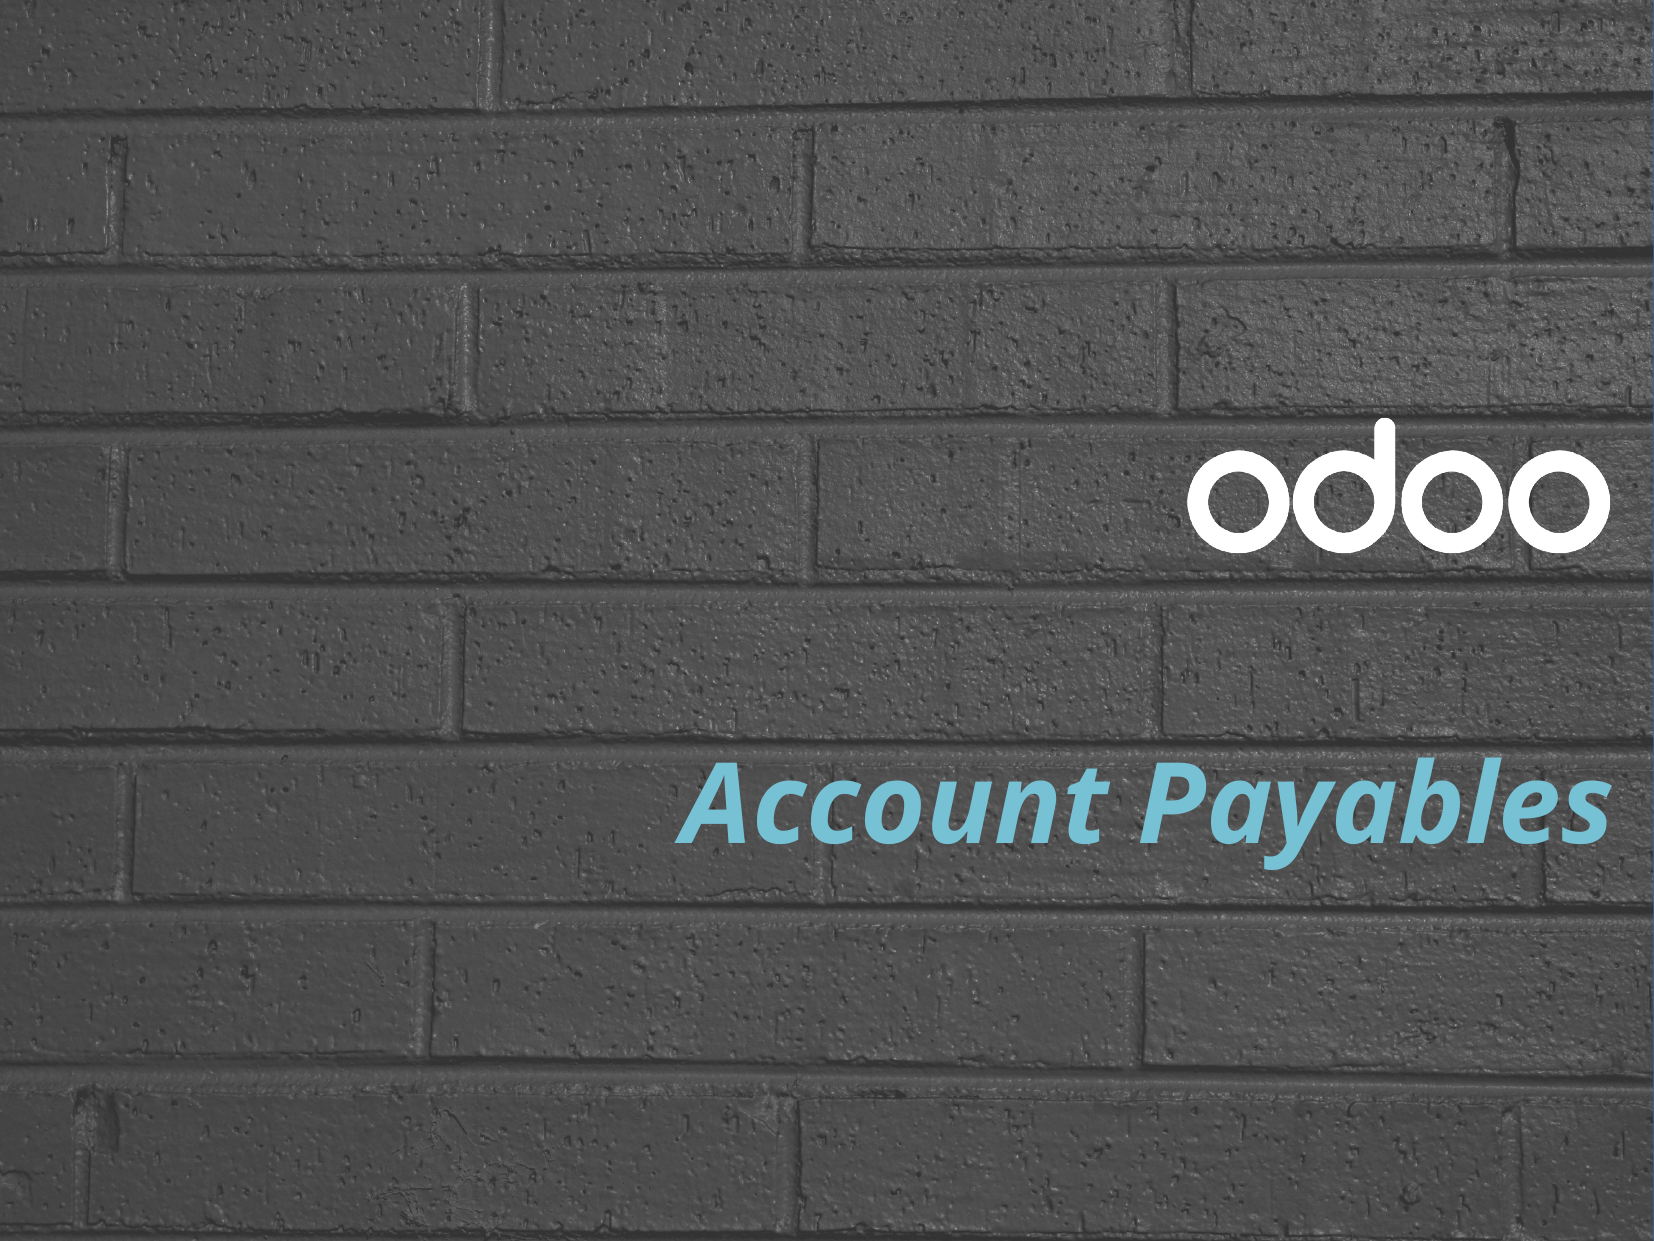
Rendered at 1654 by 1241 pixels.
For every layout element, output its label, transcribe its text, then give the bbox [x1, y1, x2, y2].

text_box Account Payables [35, 562, 1630, 845]
picture [0, 0, 1654, 1241]
